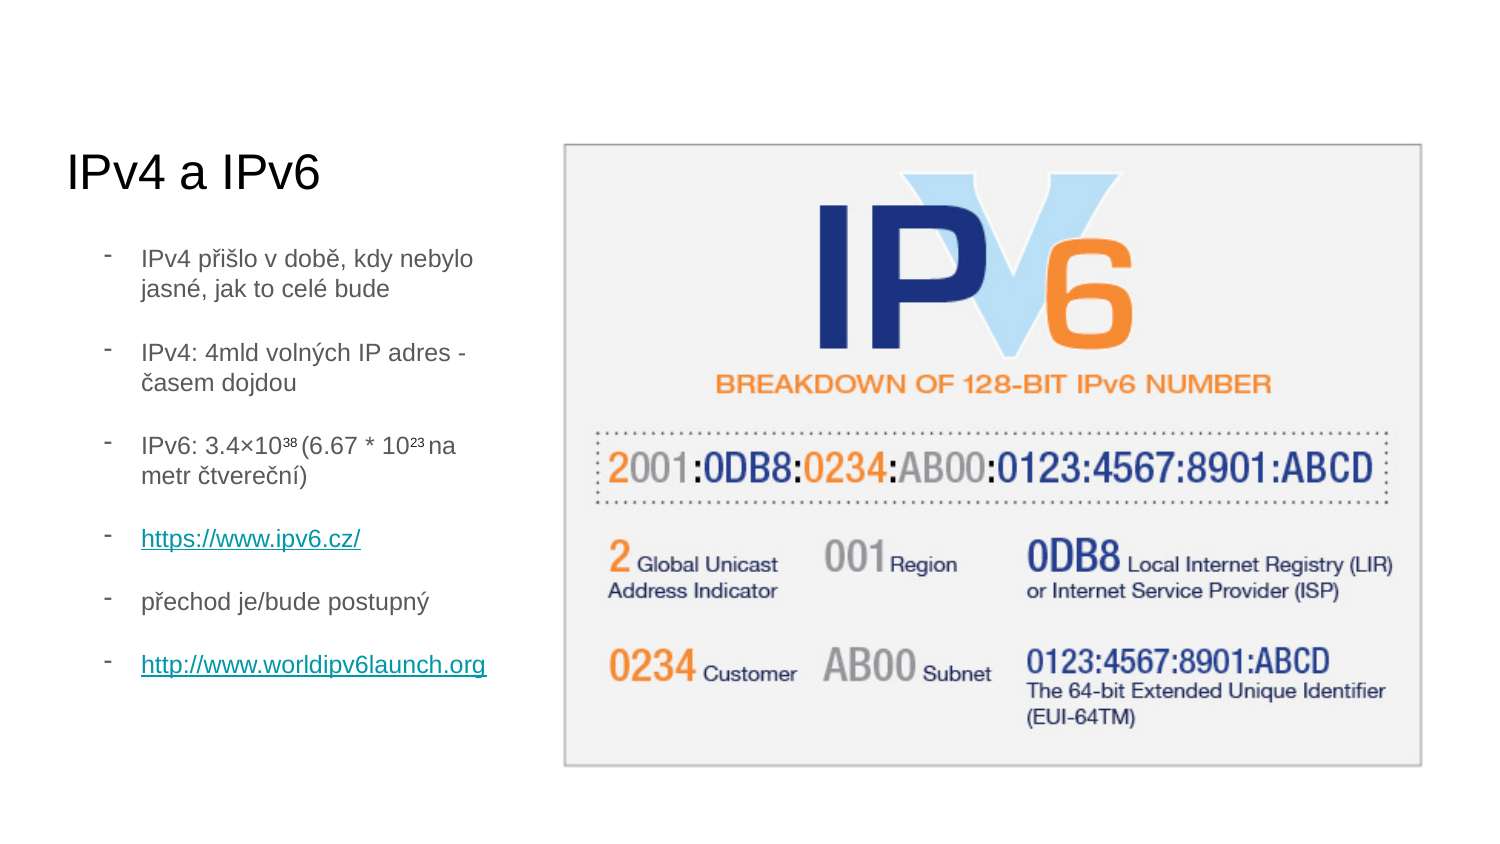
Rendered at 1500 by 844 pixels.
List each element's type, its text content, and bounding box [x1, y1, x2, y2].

picture [562, 141, 1426, 769]
list IPv4 přišlo v době, kdy nebylo jasné, jak to celé bude IPv4: 4mld volných IP adres - časem dojdou IPv6: 3.4×1038 (6.67 * 1023 na metr čtvereční) https://www.ipv6.cz/ přechod je/bude postupný http://www.worldipv6launch.org [51, 227, 512, 750]
title IPv4 a IPv6 [51, 91, 512, 216]
